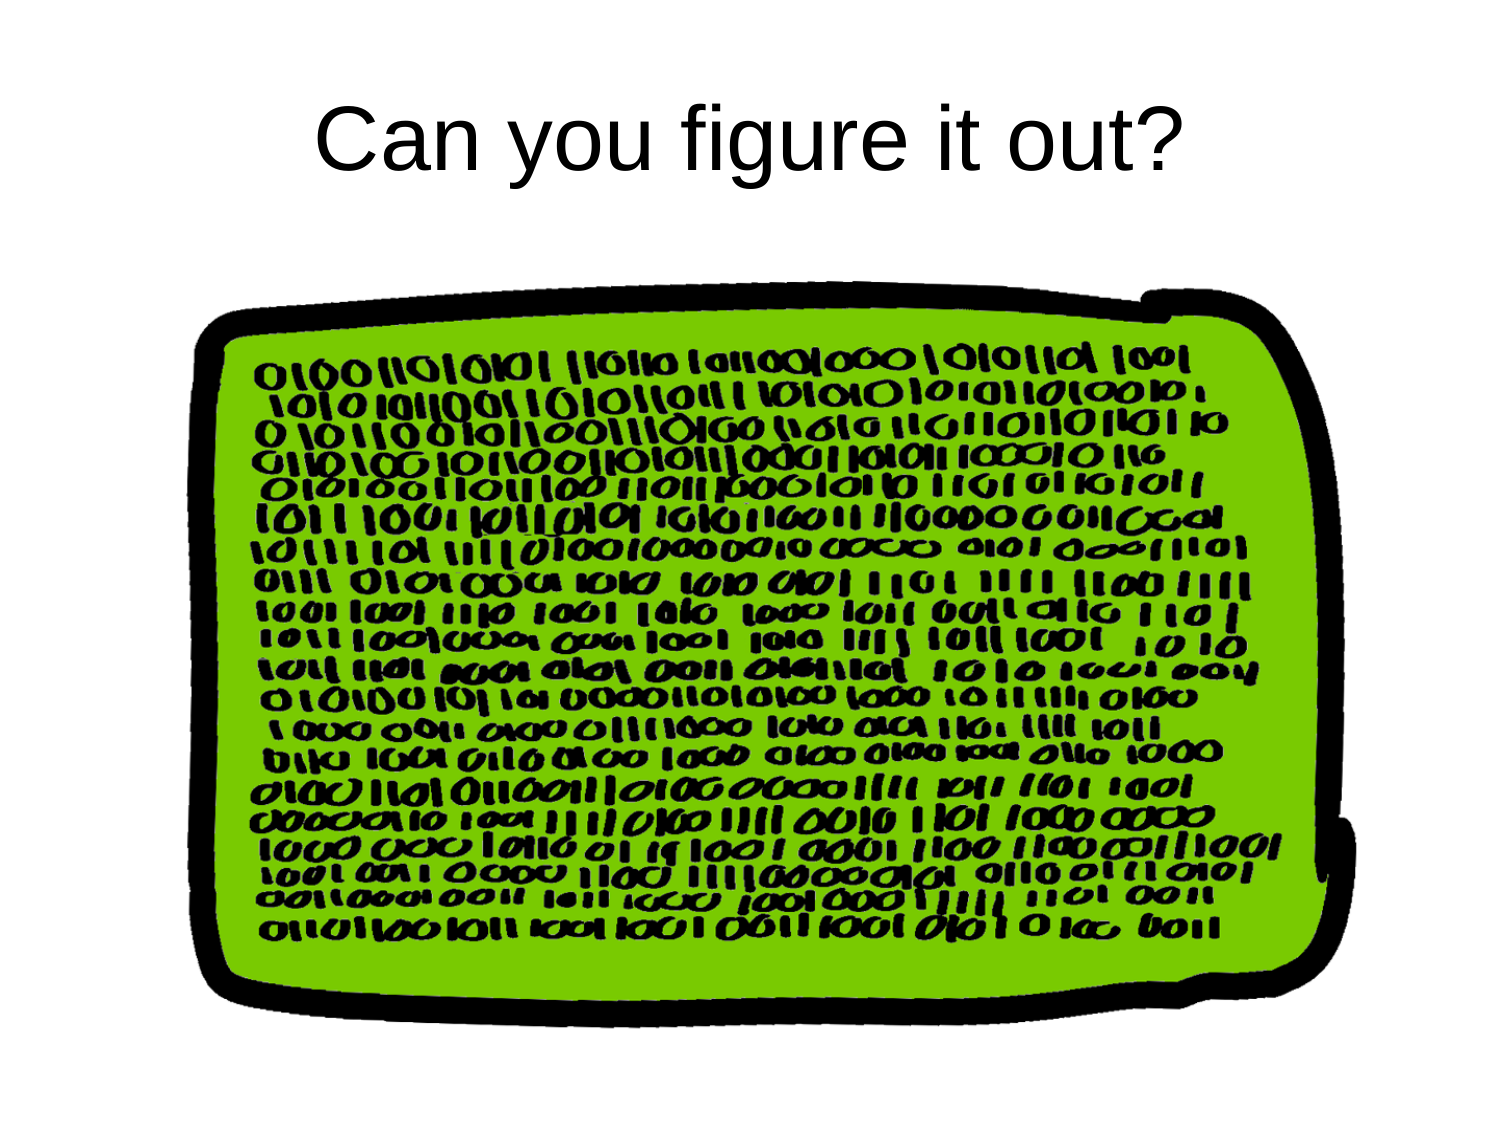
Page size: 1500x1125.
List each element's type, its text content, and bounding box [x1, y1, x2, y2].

picture [0, 270, 1500, 1125]
title Can you figure it out? [75, 45, 1426, 233]
